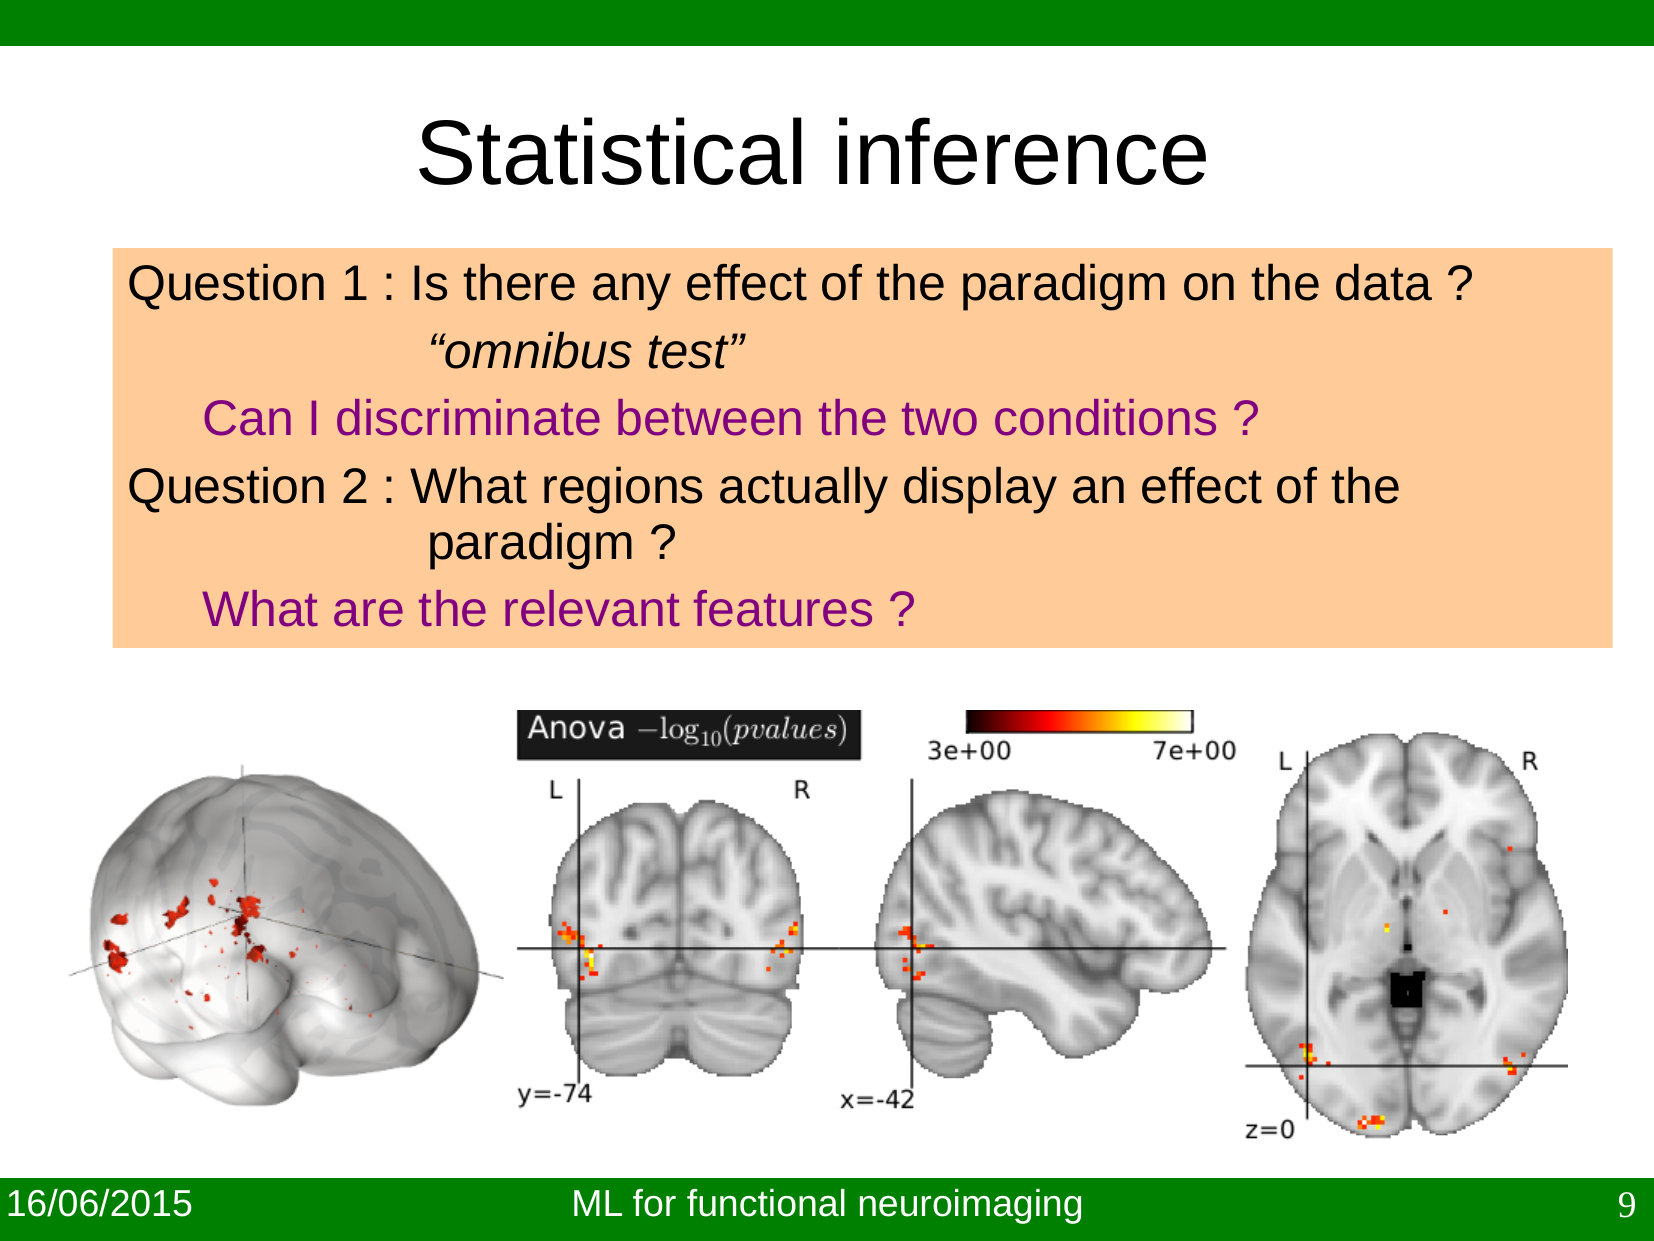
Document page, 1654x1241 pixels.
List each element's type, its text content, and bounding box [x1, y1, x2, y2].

text_box Question 1 : Is there any effect of the paradigm on the data ? “omnibus test” Can I discriminate between the two conditions ? Question 2 : What regions actually display an effect of the paradigm ? What are the relevant features ? [112, 248, 1613, 648]
title Statistical inference [82, 56, 1571, 250]
picture [67, 710, 1568, 1161]
